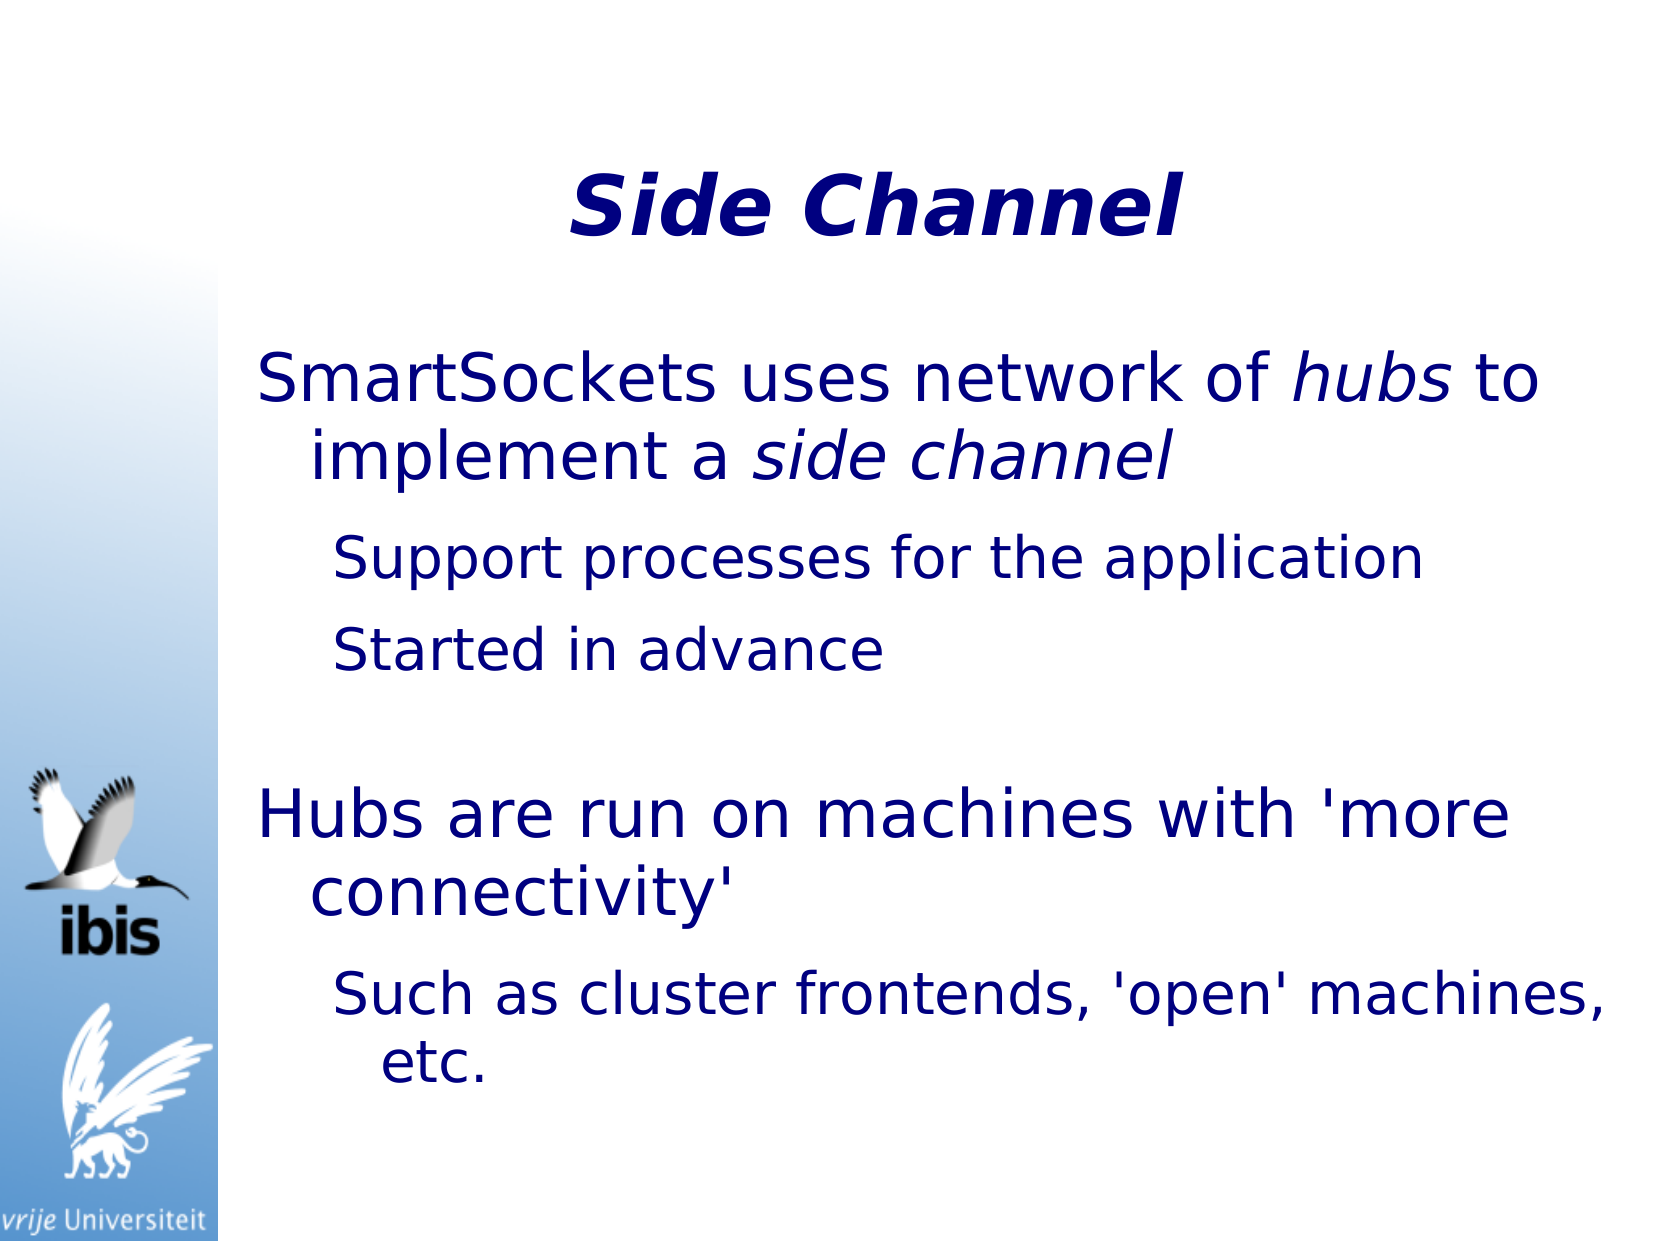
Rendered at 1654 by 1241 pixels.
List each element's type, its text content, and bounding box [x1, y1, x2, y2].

title Side Channel [219, 102, 1534, 311]
list SmartSockets uses network of hubs to implement a side channel Support processes for the application Started in advance Hubs are run on machines with 'more connectivity' Such as cluster frontends, 'open' machines, etc. [238, 339, 1630, 1191]
picture [0, 0, 218, 1241]
